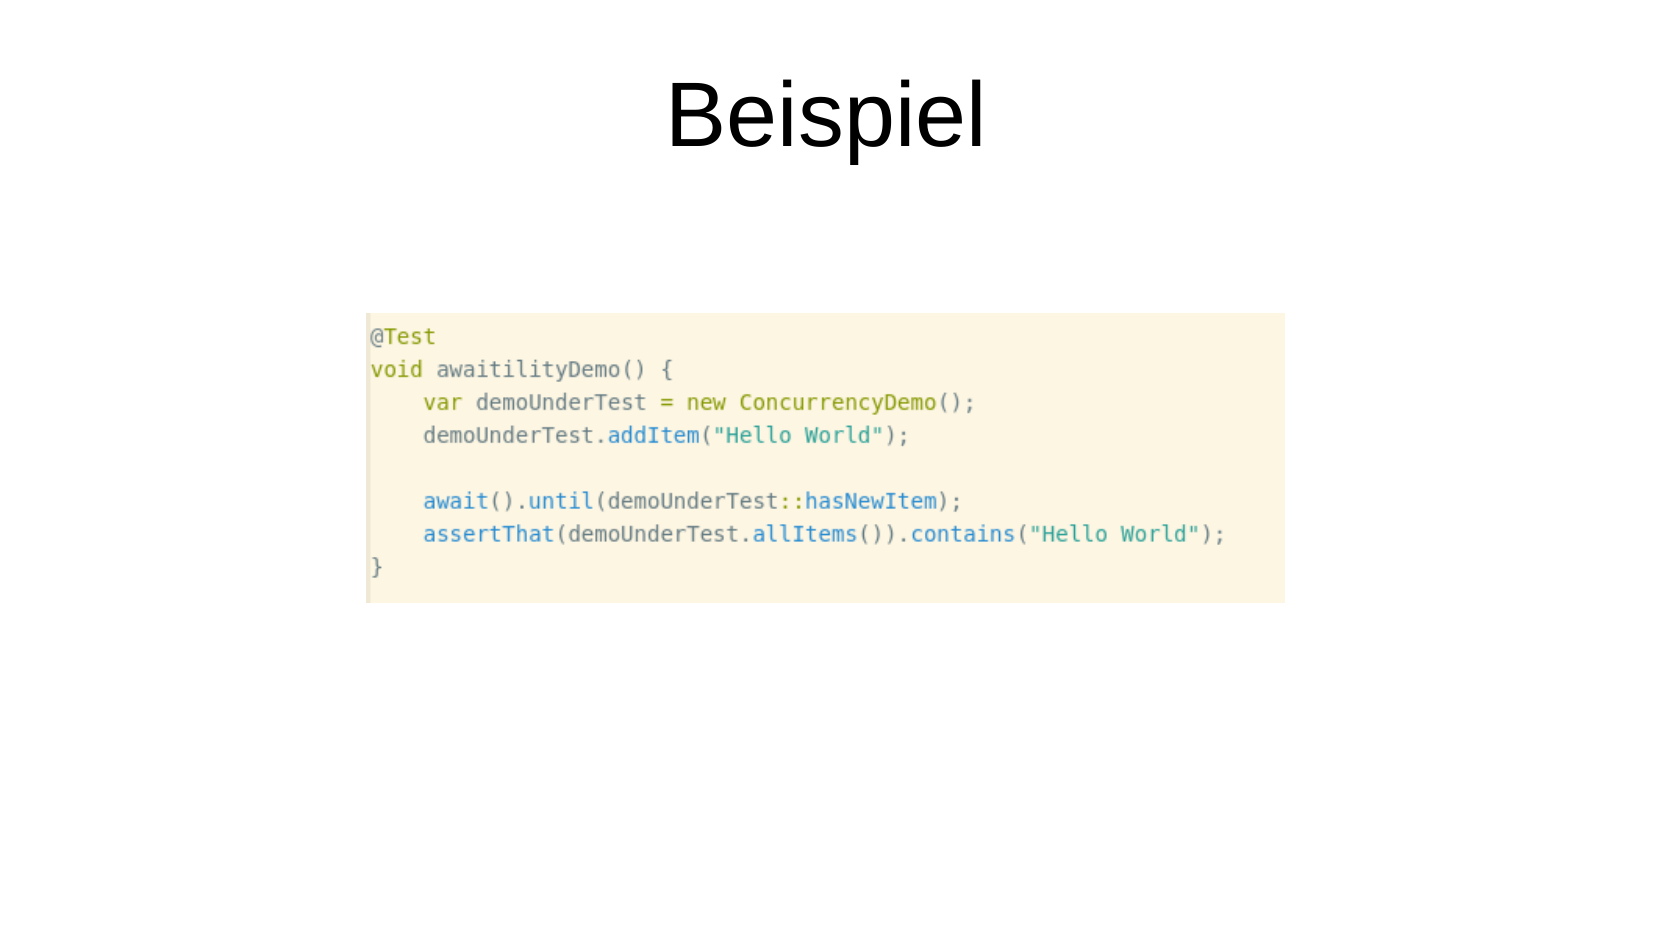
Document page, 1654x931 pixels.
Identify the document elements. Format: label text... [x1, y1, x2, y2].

picture [366, 313, 1285, 603]
title Beispiel [82, 37, 1571, 193]
